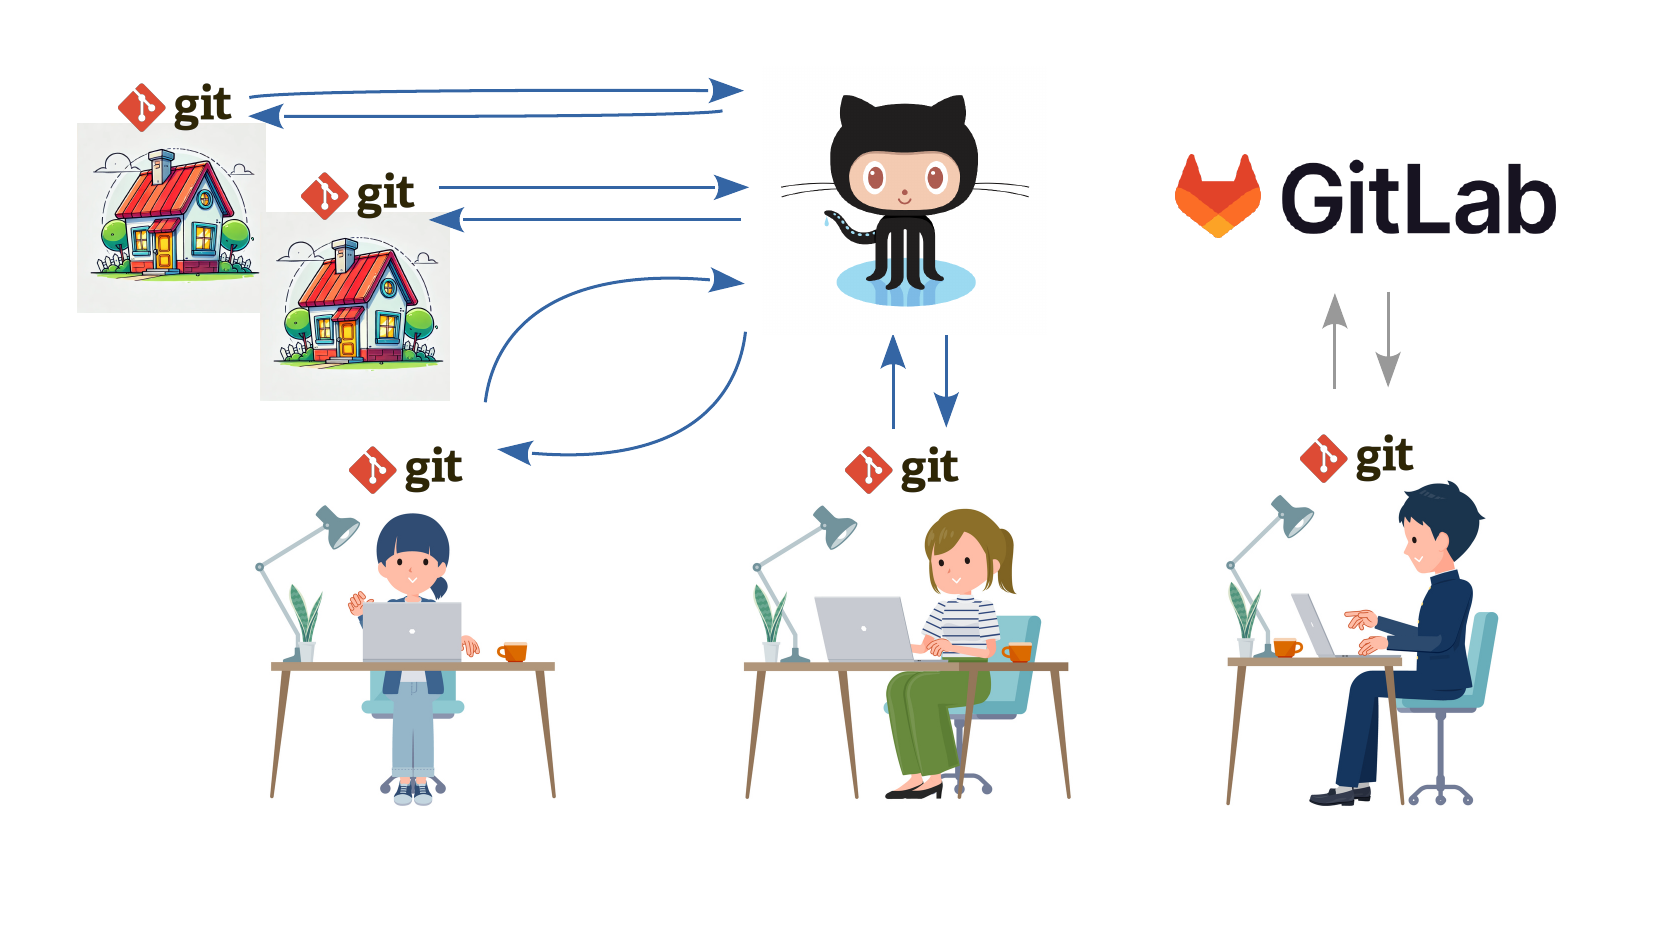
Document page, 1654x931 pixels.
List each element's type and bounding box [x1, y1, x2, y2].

picture [77, 83, 450, 401]
picture [762, 66, 1047, 336]
picture [161, 446, 628, 868]
picture [1182, 433, 1515, 830]
picture [1175, 154, 1556, 238]
picture [695, 446, 1105, 832]
